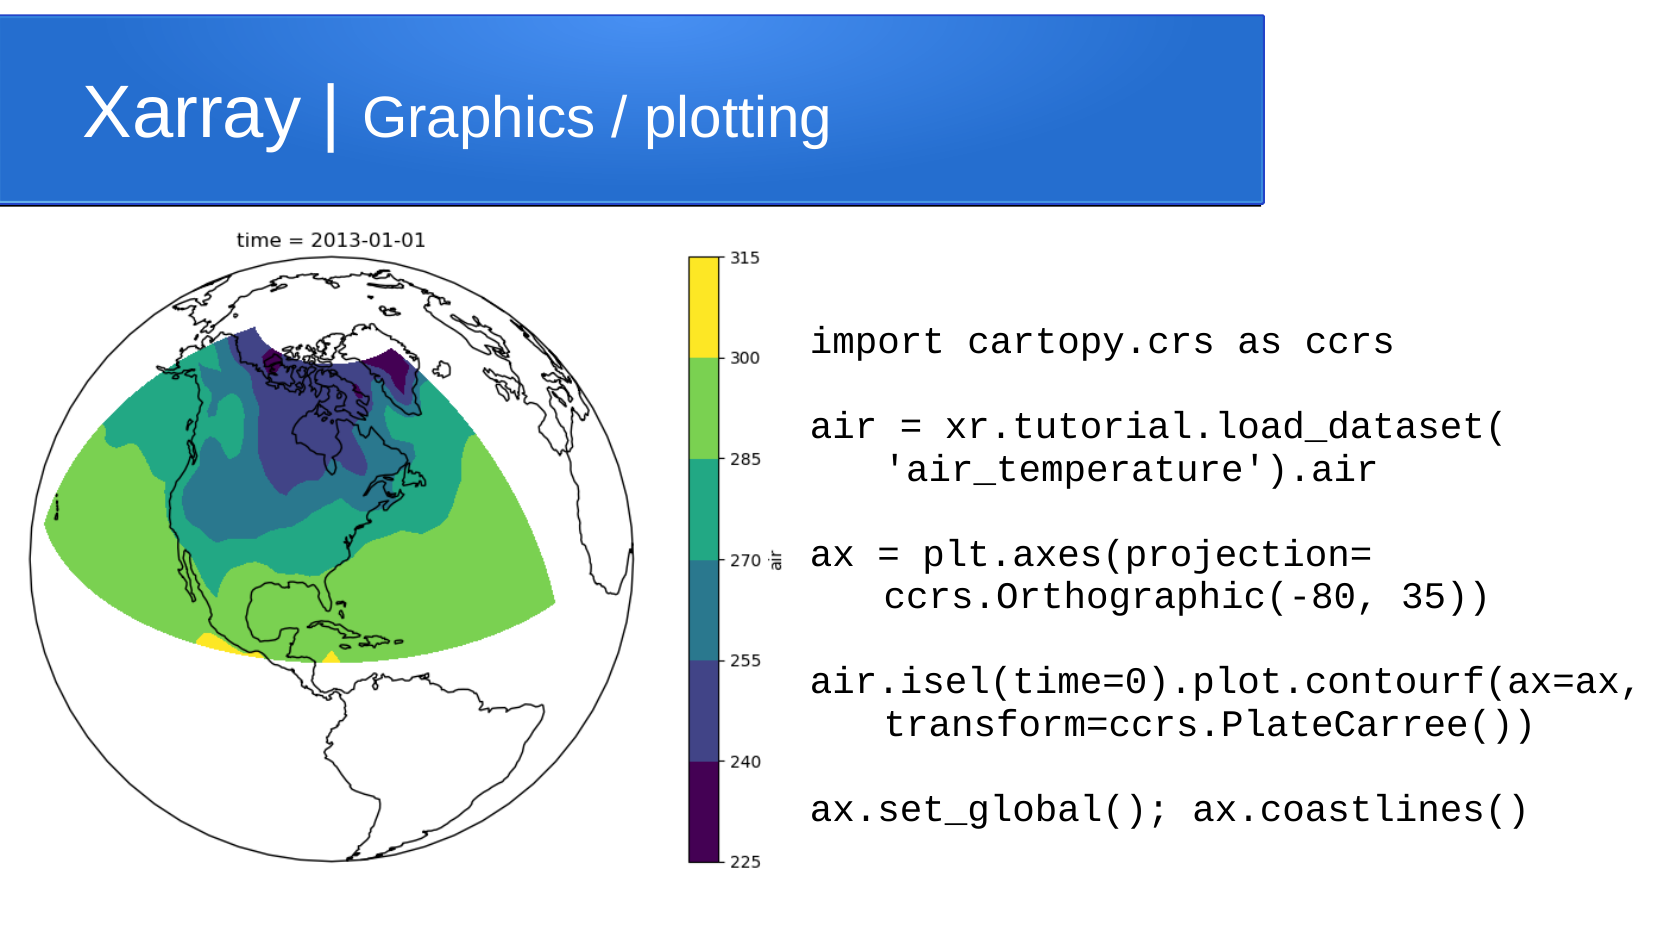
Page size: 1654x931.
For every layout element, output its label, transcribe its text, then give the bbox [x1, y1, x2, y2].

title Xarray | Graphics / plotting [82, 35, 1235, 189]
picture [0, 216, 874, 931]
text_box import cartopy.crs as ccrs air = xr.tutorial.load_dataset( 'air_temperature').air ax = plt.axes(projection= ccrs.Orthographic(-80, 35)) air.isel(time=0).plot.contourf(ax=ax, transform=ccrs.PlateCarree()) ax.set_global(); ax.coastlines() [795, 315, 1654, 690]
